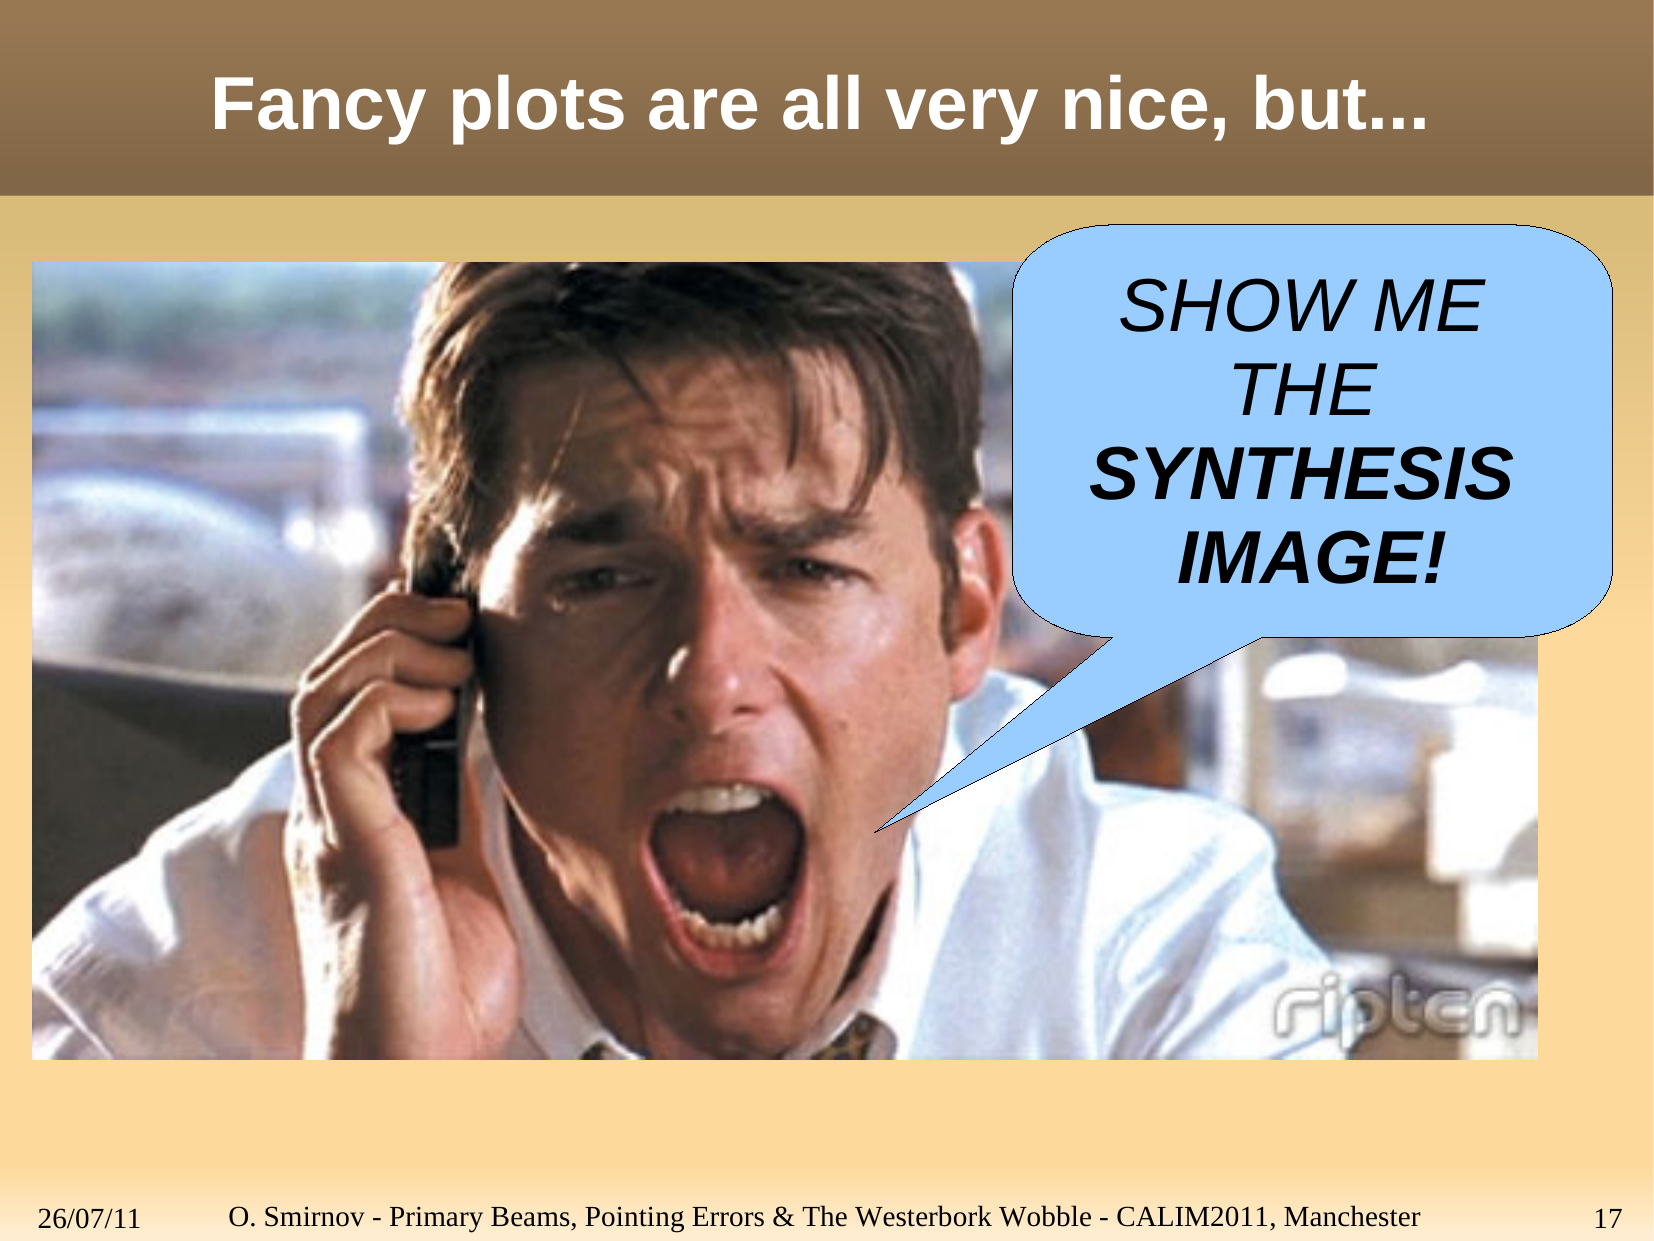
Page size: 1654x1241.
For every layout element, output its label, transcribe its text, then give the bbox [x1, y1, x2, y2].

text_box SHOW ME THE SYNTHESIS IMAGE! [874, 224, 1613, 833]
picture [0, 0, 1654, 1241]
title Fancy plots are all very nice, but... [76, 7, 1565, 200]
